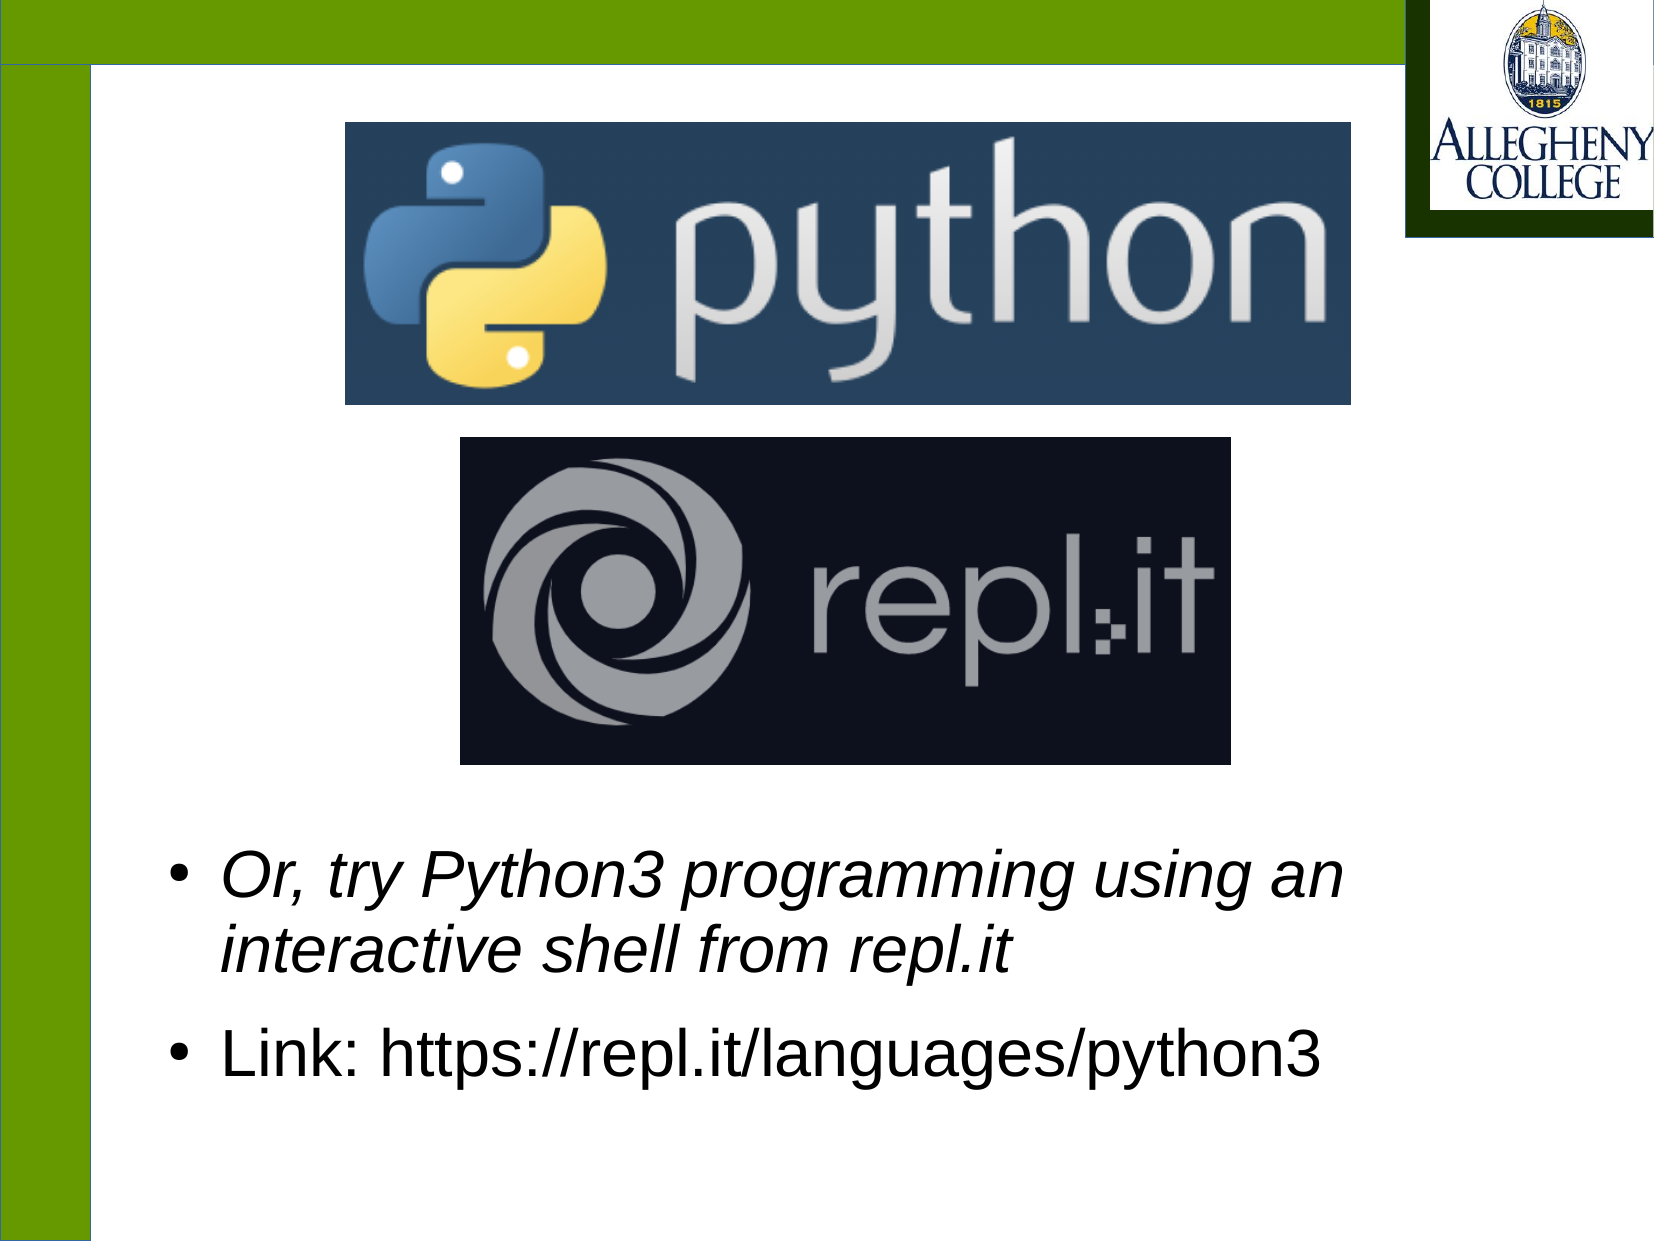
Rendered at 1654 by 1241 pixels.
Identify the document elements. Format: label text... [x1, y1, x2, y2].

picture [1430, 0, 1654, 210]
picture [345, 122, 1351, 406]
text_box [0, 0, 1654, 1241]
picture [460, 437, 1231, 766]
list Or, try Python3 programming using an interactive shell from repl.it Link: https://repl.it/languages/python3 [149, 836, 1638, 1167]
